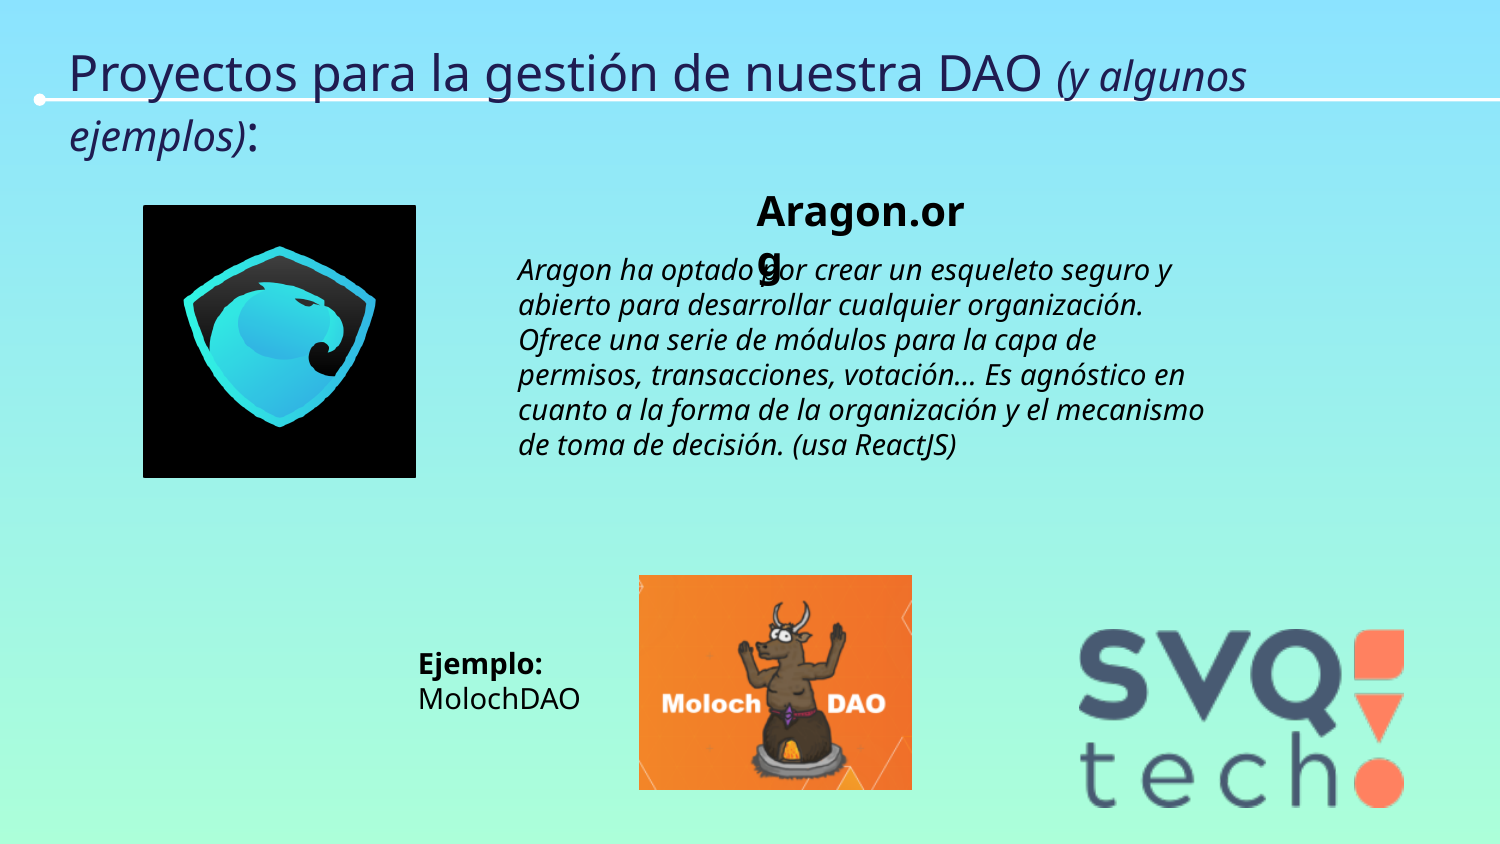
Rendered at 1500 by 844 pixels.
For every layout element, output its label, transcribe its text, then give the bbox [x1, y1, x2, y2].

text_box Aragon ha optado por crear un esqueleto seguro y abierto para desarrollar cualquier organización. Ofrece una serie de módulos para la capa de permisos, transacciones, votación… Es agnóstico en cuanto a la forma de la organización y el mecanismo de toma de decisión. (usa ReactJS) [503, 236, 1238, 478]
title Proyectos para la gestión de nuestra DAO (y algunos ejemplos): [53, 26, 1447, 116]
text_box Ejemplo: MolochDAO [402, 630, 620, 735]
text_box Aragon.org [741, 169, 999, 236]
picture [639, 575, 912, 790]
picture [143, 205, 416, 478]
picture [1079, 629, 1404, 808]
